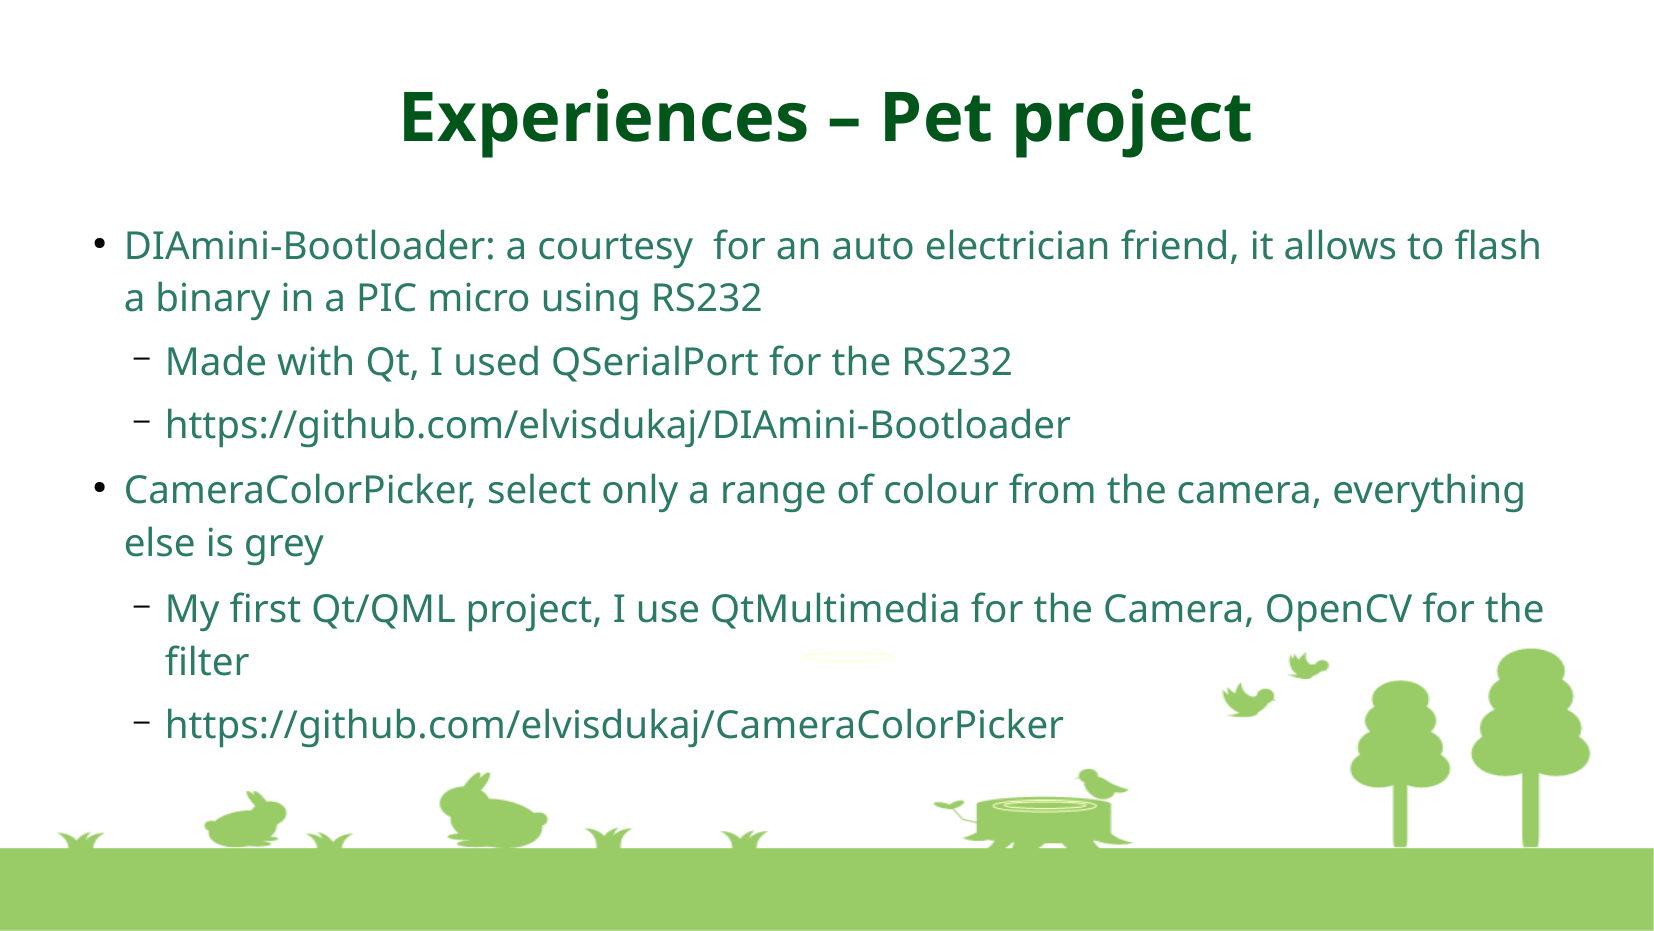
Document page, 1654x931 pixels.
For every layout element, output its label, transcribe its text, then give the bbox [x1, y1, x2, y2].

picture [0, 0, 1654, 931]
title Experiences – Pet project [82, 37, 1571, 193]
list DIAmini-Bootloader: a courtesy for an auto electrician friend, it allows to flash a binary in a PIC micro using RS232 Made with Qt, I used QSerialPort for the RS232 https://github.com/elvisdukaj/DIAmini-Bootloader CameraColorPicker, select only a range of colour from the camera, everything else is grey My first Qt/QML project, I use QtMultimedia for the Camera, OpenCV for the filter https://github.com/elvisdukaj/CameraColorPicker [82, 217, 1571, 758]
